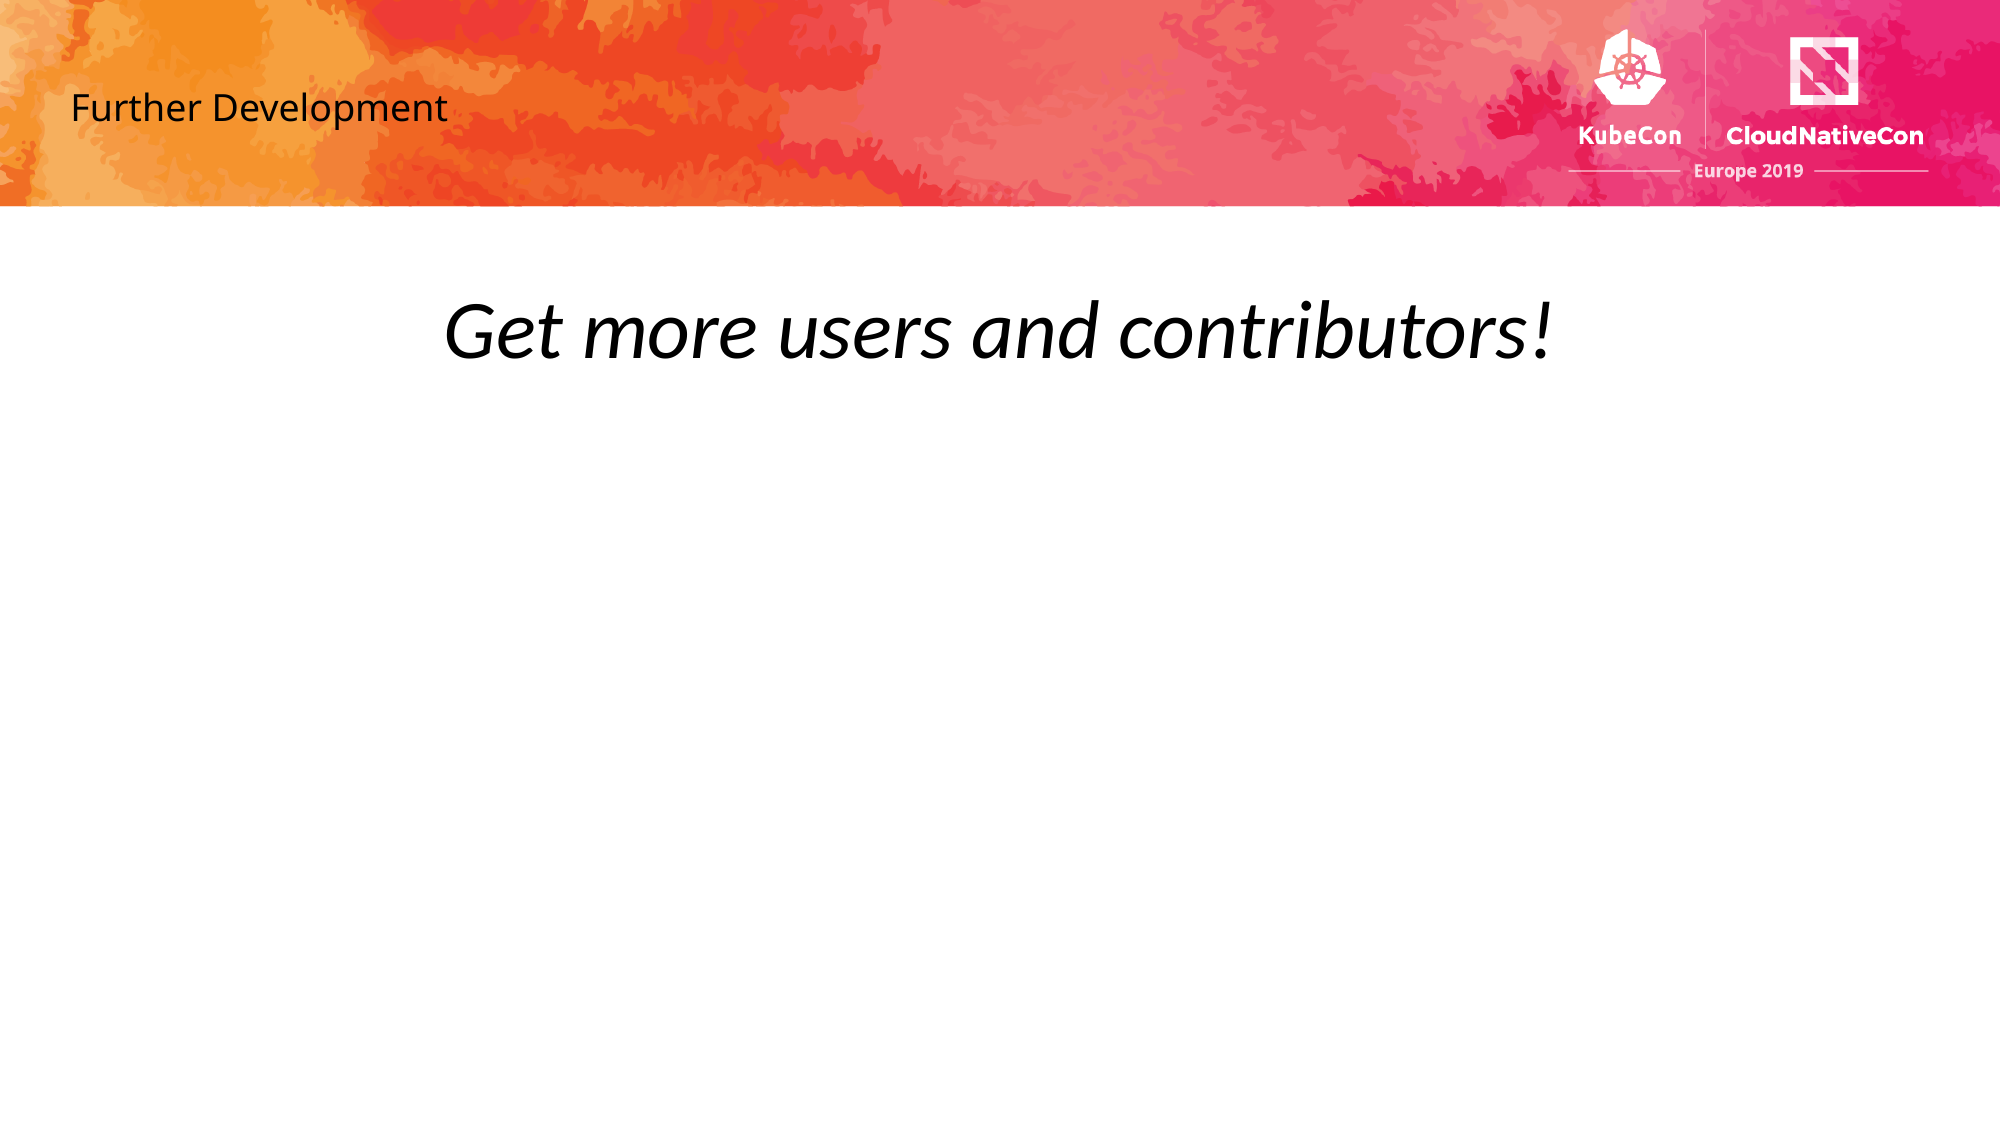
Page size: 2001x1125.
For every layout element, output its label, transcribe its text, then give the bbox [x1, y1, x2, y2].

list Get more users and contributors! [99, 298, 1900, 952]
title Further Development [70, 0, 1796, 217]
picture [0, 0, 2000, 1125]
